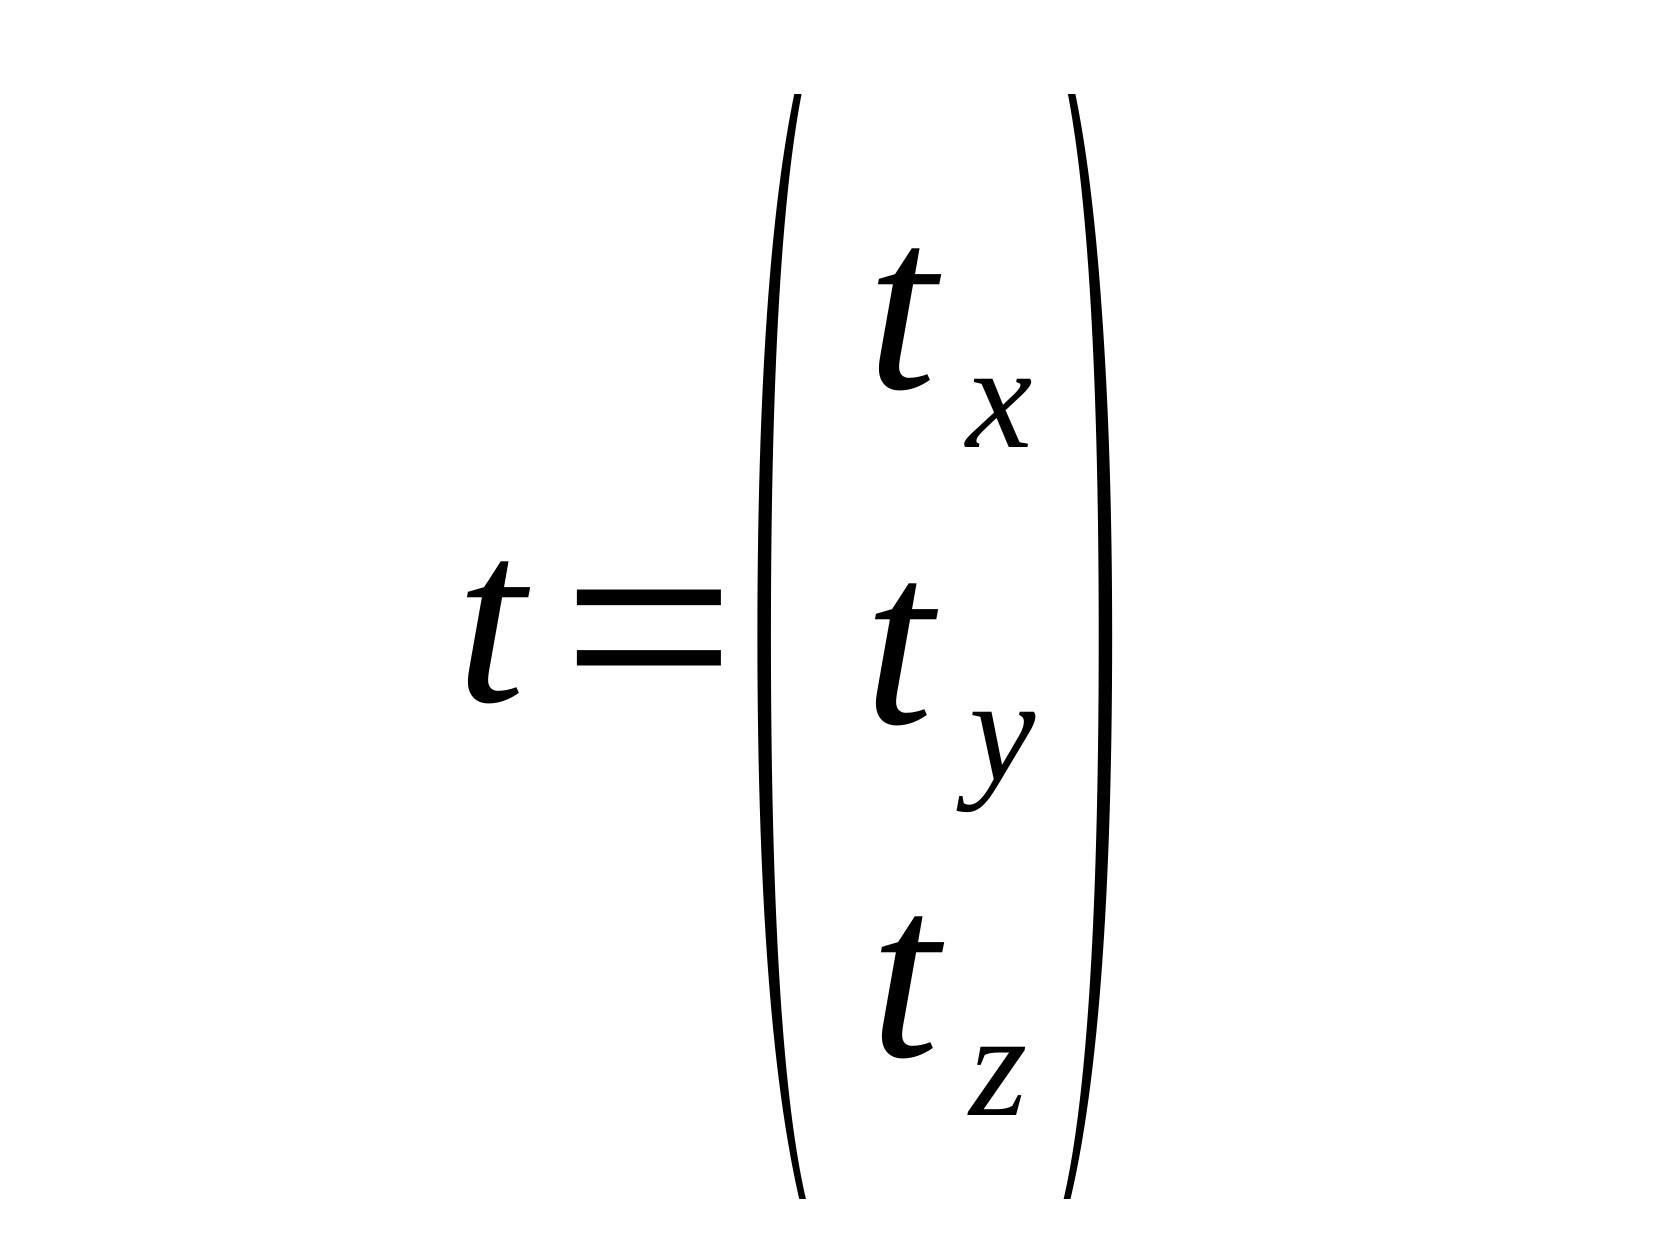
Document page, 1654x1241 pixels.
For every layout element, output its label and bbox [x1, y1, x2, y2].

chart [448, 94, 1175, 1199]
